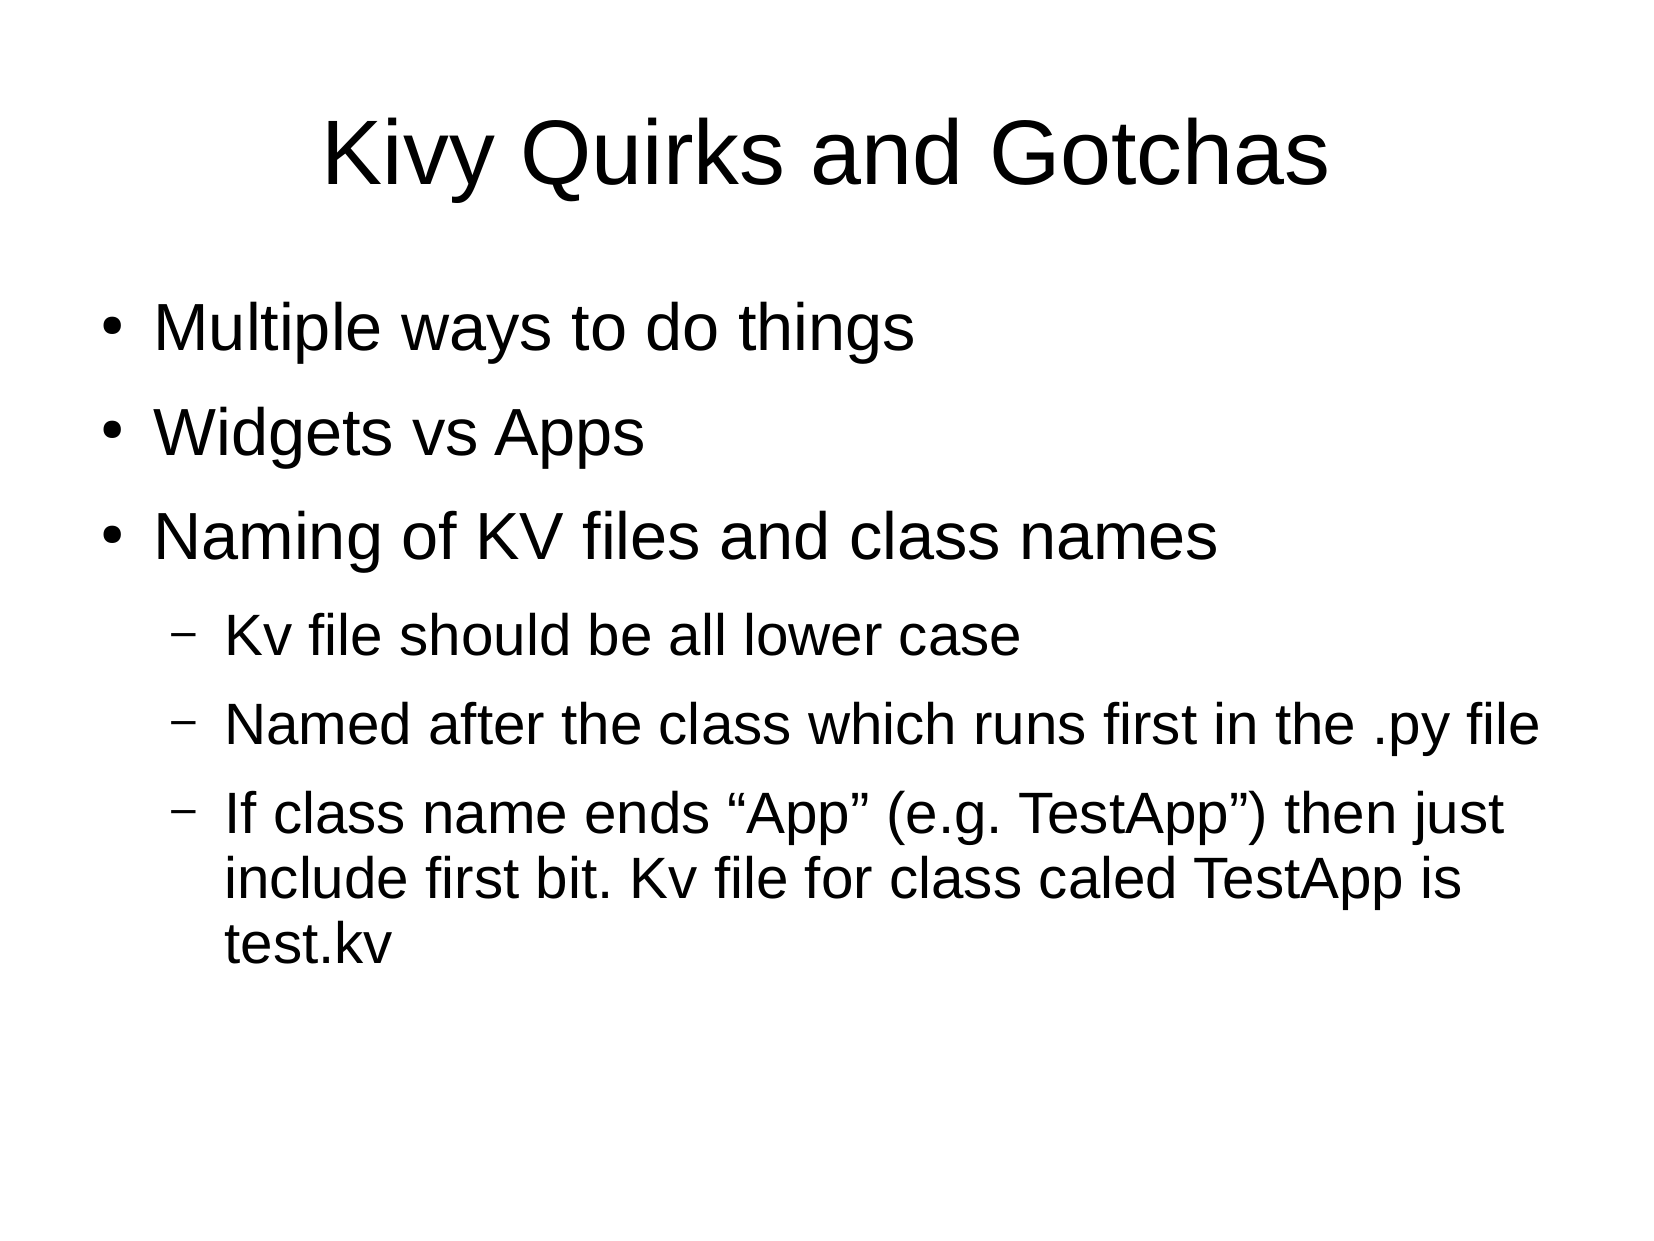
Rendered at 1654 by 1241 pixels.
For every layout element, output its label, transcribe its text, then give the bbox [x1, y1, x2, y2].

list Multiple ways to do things Widgets vs Apps Naming of KV files and class names Kv file should be all lower case Named after the class which runs first in the .py file If class name ends “App” (e.g. TestApp”) then just include first bit. Kv file for class caled TestApp is test.kv [82, 290, 1571, 1010]
title Kivy Quirks and Gotchas [82, 49, 1571, 257]
